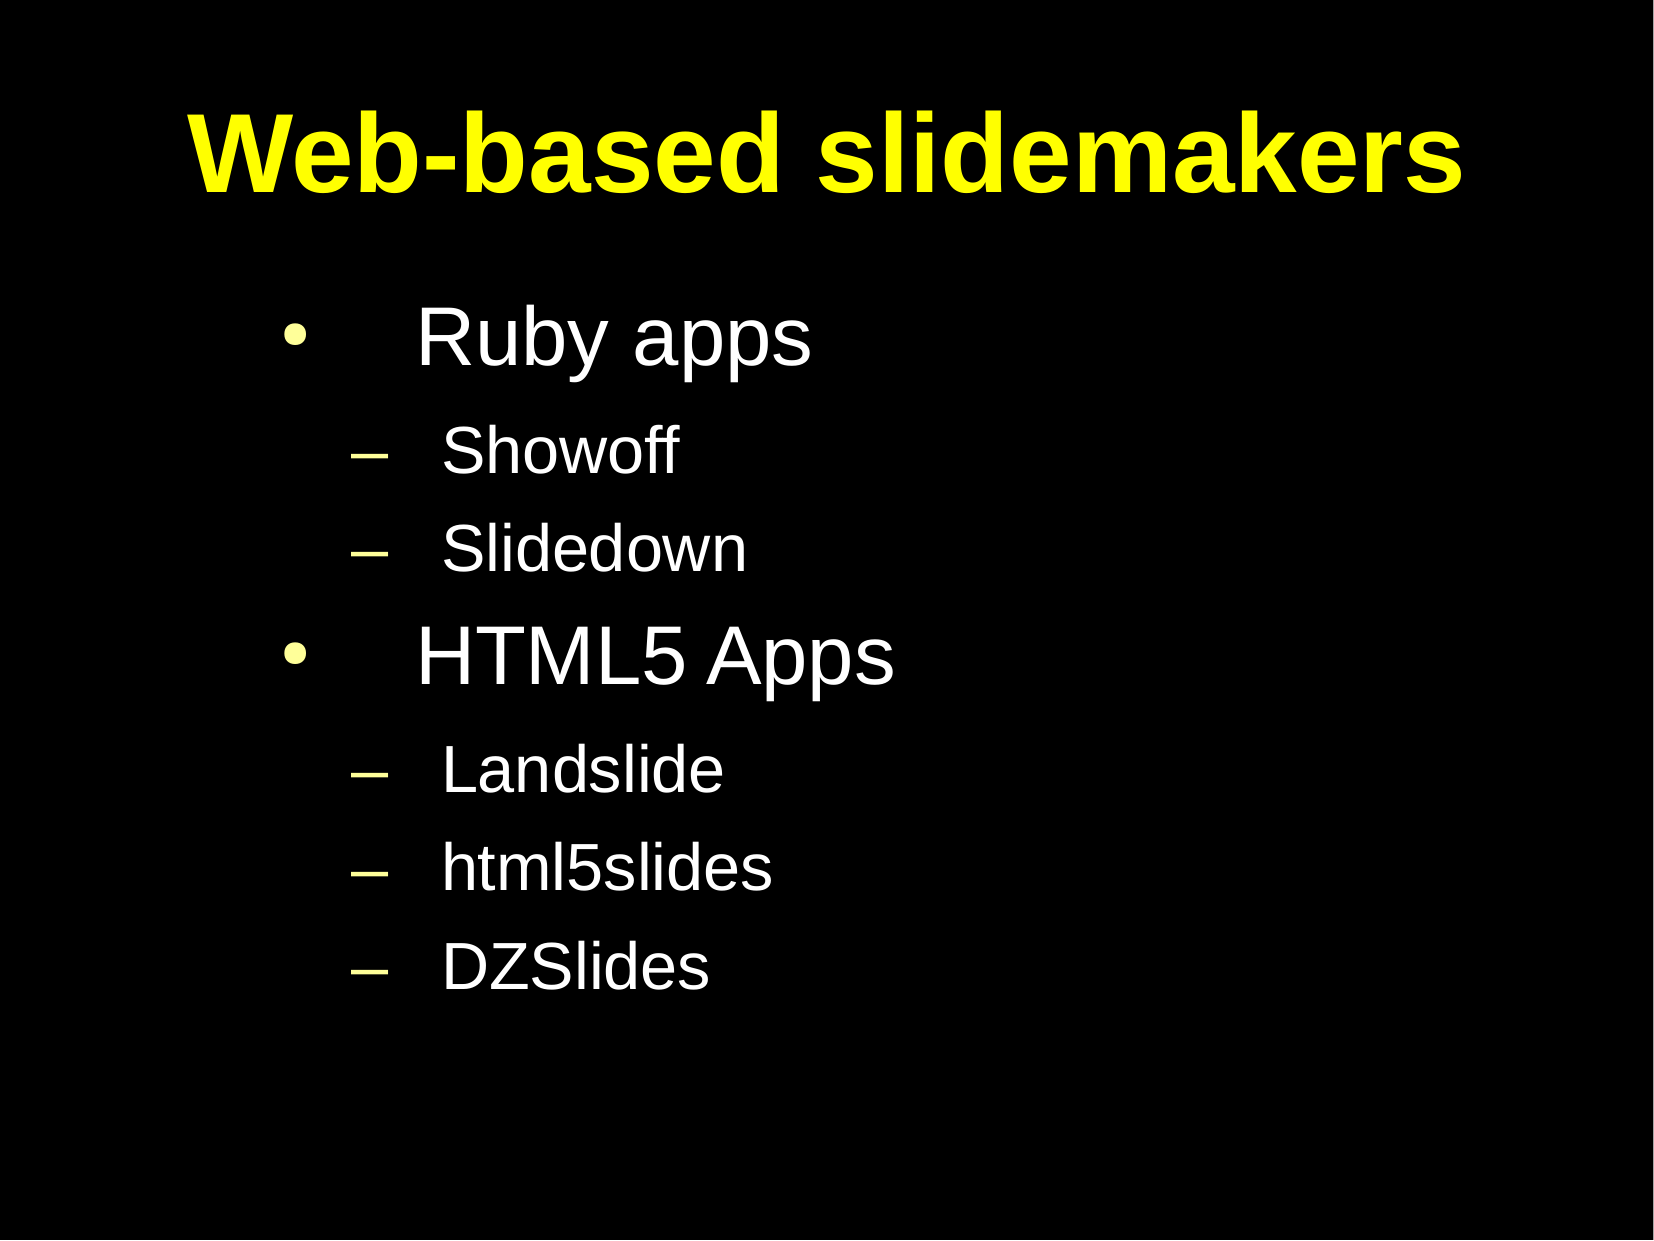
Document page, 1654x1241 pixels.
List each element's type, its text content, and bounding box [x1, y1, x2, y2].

list Ruby apps Showoff Slidedown HTML5 Apps Landslide html5slides DZSlides [262, 290, 1571, 1109]
title Web-based slidemakers [82, 49, 1571, 257]
